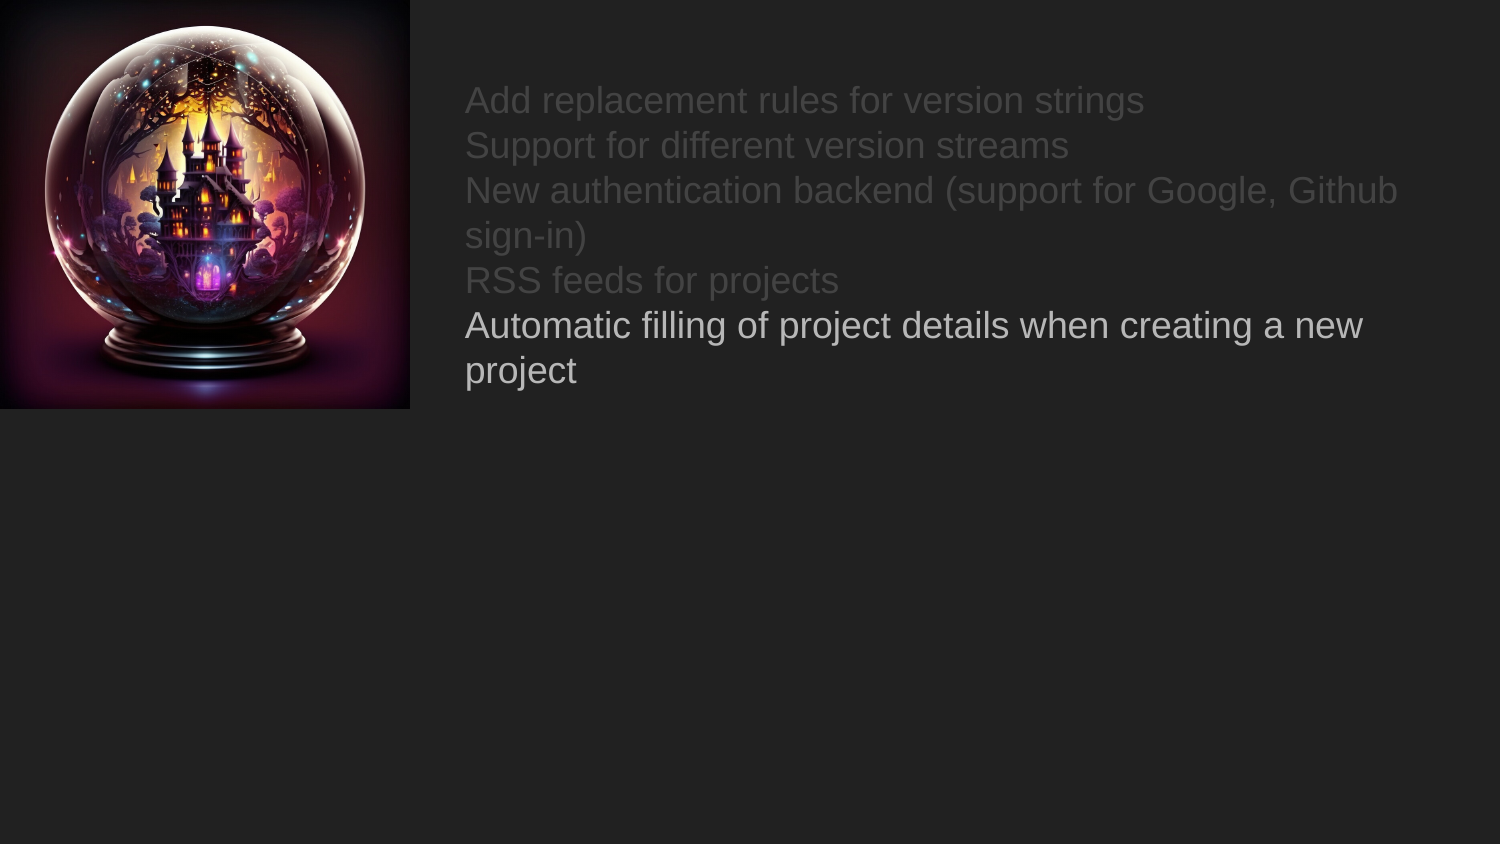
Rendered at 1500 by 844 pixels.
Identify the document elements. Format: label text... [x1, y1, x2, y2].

picture [0, 0, 410, 410]
text_box Add replacement rules for version strings Support for different version streams New authentication backend (support for Google, Github sign-in) RSS feeds for projects Automatic filling of project details when creating a new project [449, 61, 1434, 796]
